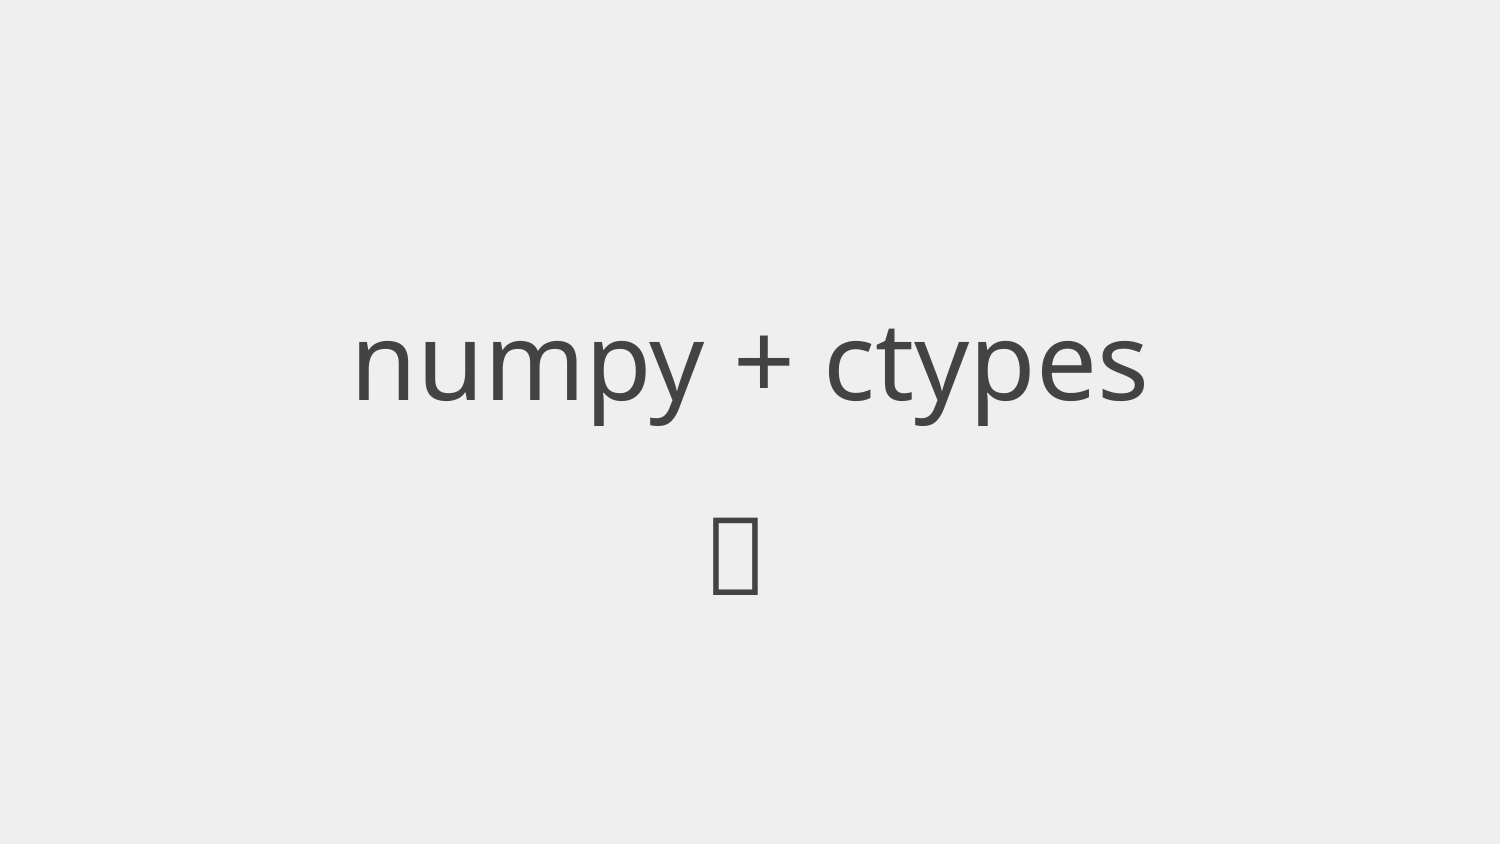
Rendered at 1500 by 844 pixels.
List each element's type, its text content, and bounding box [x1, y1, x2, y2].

title numpy + ctypes 💖 [81, 62, 1418, 781]
